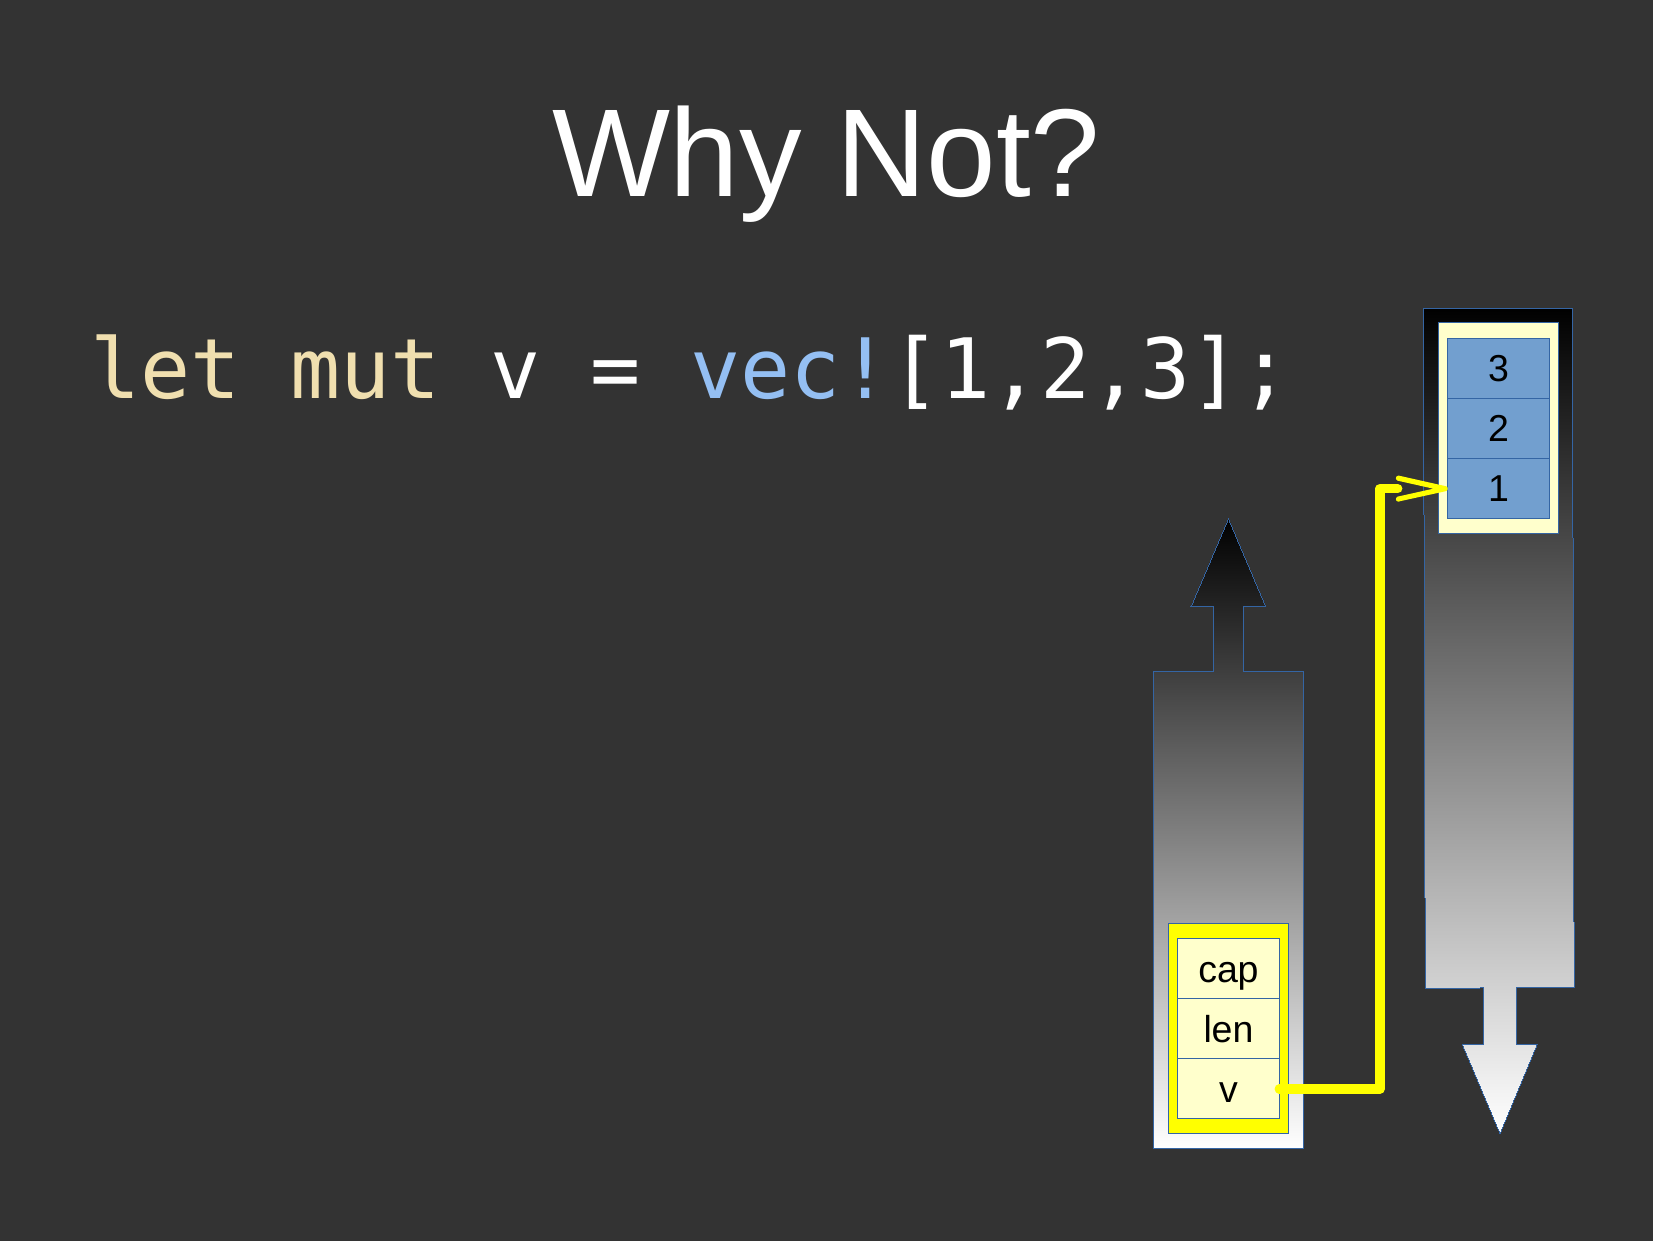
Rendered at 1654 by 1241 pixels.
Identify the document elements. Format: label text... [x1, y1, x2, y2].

text_box 1 [1447, 458, 1550, 519]
text_box cap [1177, 938, 1280, 999]
text_box [1153, 734, 1304, 1149]
title Why Not? [82, 49, 1571, 257]
text_box 2 [1447, 398, 1550, 458]
text_box [1423, 308, 1575, 1134]
text_box 3 [1447, 338, 1550, 398]
text_box len [1177, 999, 1280, 1059]
text_box v [1177, 1059, 1280, 1119]
text_box let mut v = vec![1,2,3]; [76, 313, 1351, 734]
